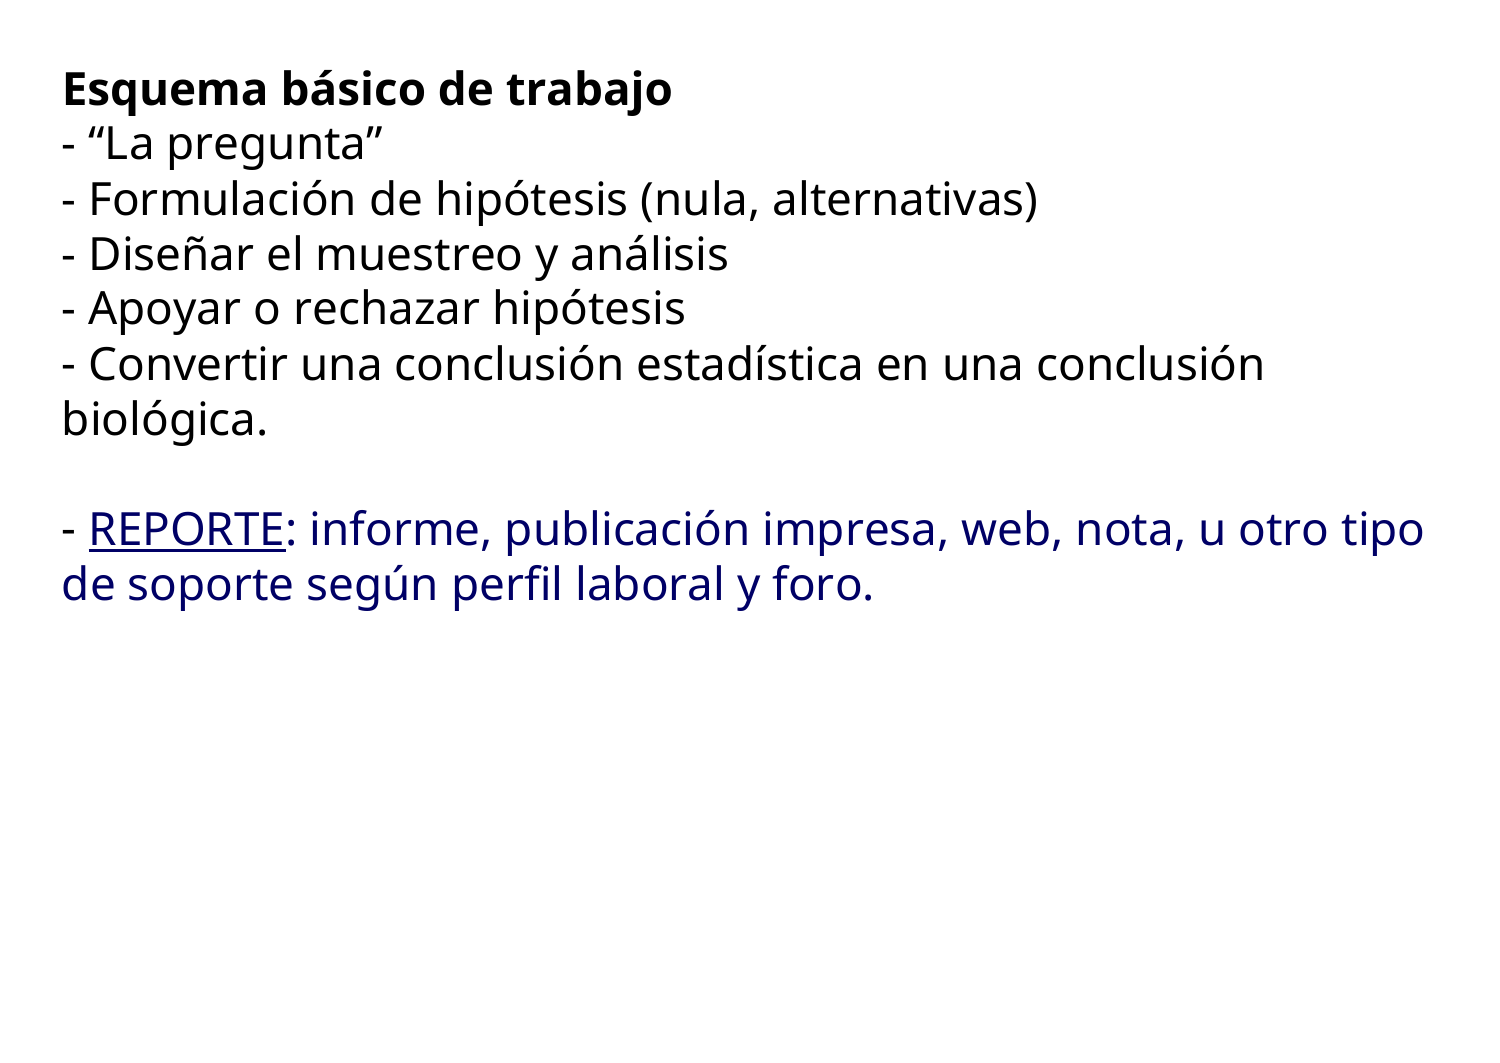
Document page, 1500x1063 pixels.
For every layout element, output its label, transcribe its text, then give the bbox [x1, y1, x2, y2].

text_box Esquema básico de trabajo - “La pregunta” - Formulación de hipótesis (nula, alternativas) - Diseñar el muestreo y análisis Apoyar o rechazar hipótesis Convertir una conclusión estadística en una conclusión biológica. REPORTE: informe, publicación impresa, web, nota, u otro tipo de soporte según perfil laboral y foro. [47, 51, 1453, 672]
